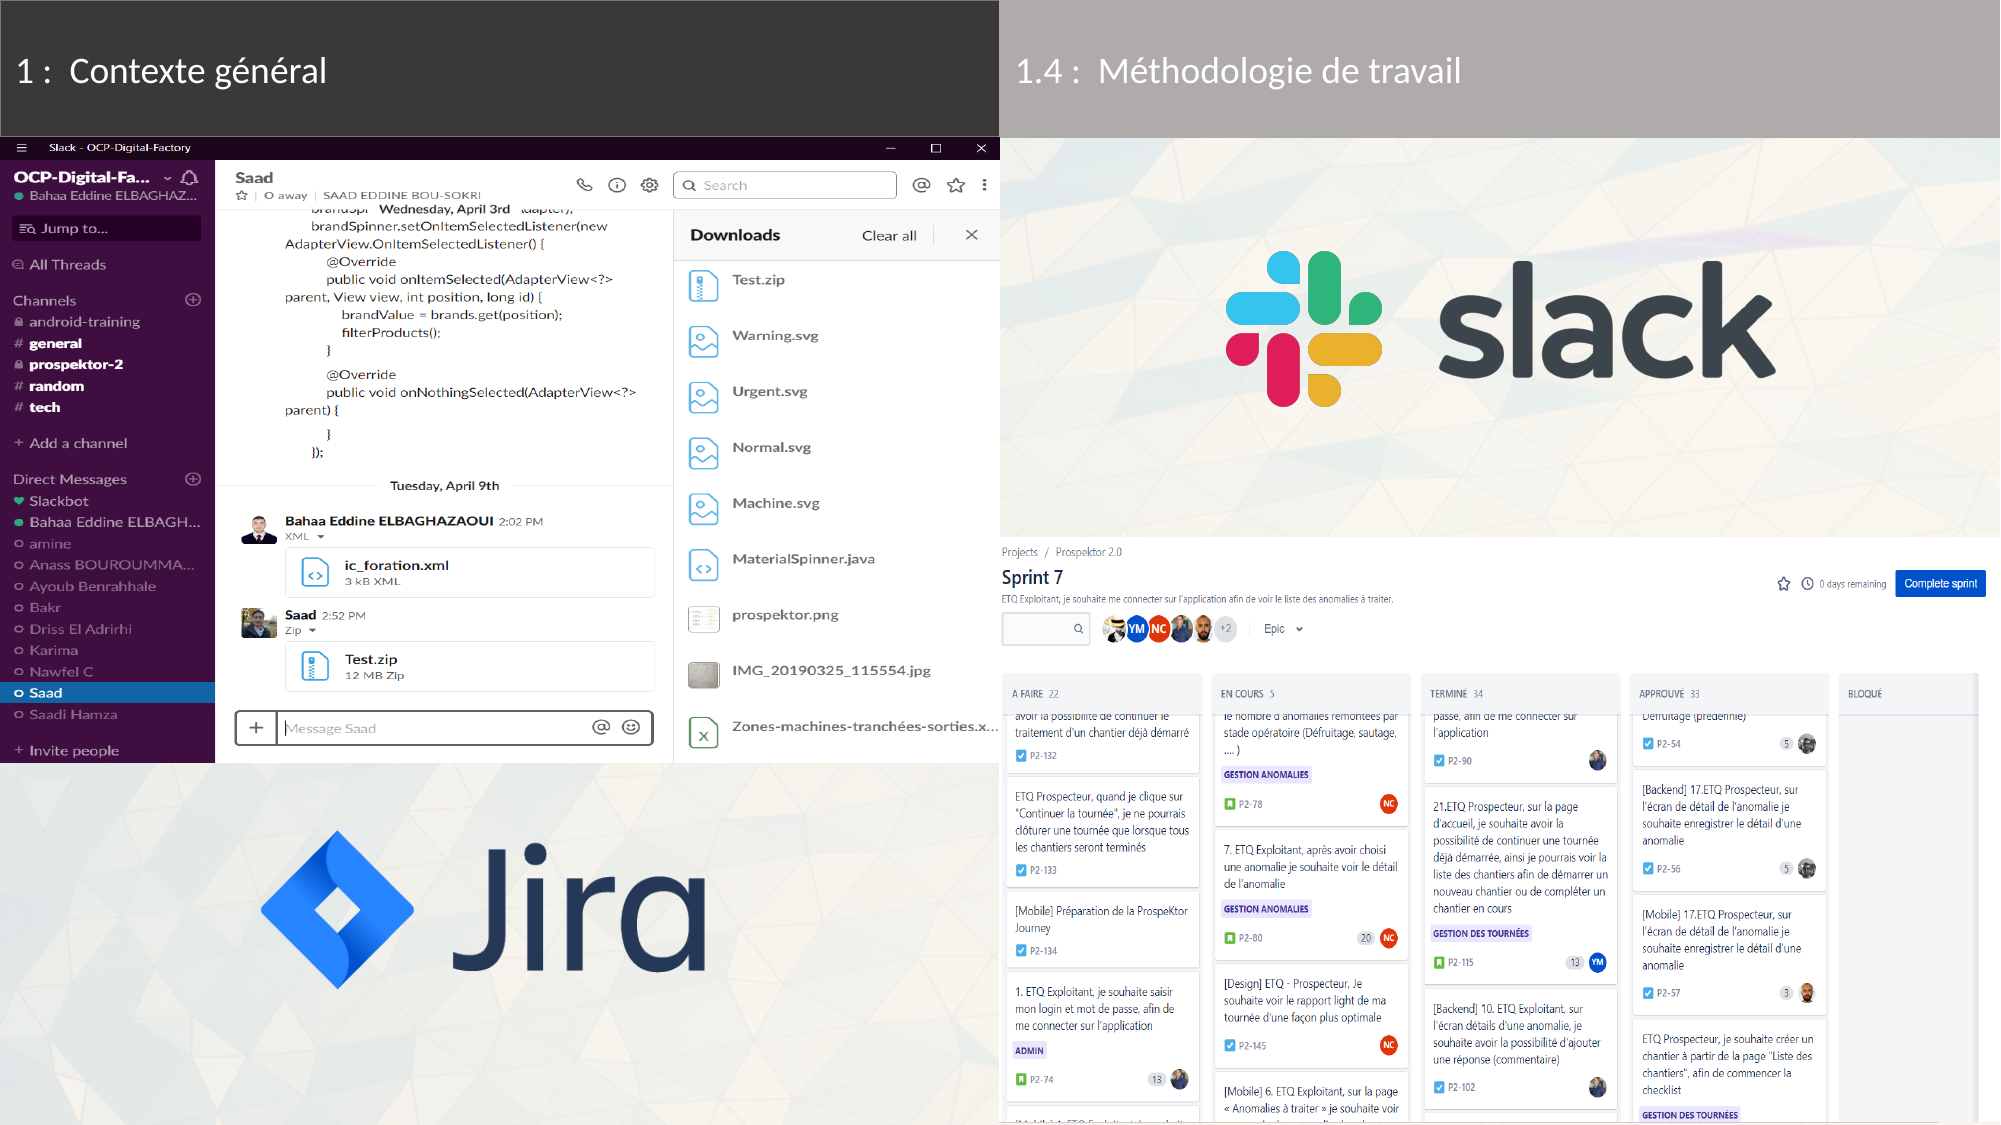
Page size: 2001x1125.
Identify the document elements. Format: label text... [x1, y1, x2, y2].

text_box [0, 763, 2000, 1125]
picture [0, 137, 2000, 1123]
text_box 1.4 : Méthodologie de travail [1000, 0, 2000, 137]
picture [261, 830, 739, 990]
picture [1432, 261, 1776, 409]
text_box 1 : Contexte général [0, 0, 1000, 137]
picture [1224, 249, 1384, 409]
text_box [1000, 137, 2000, 537]
